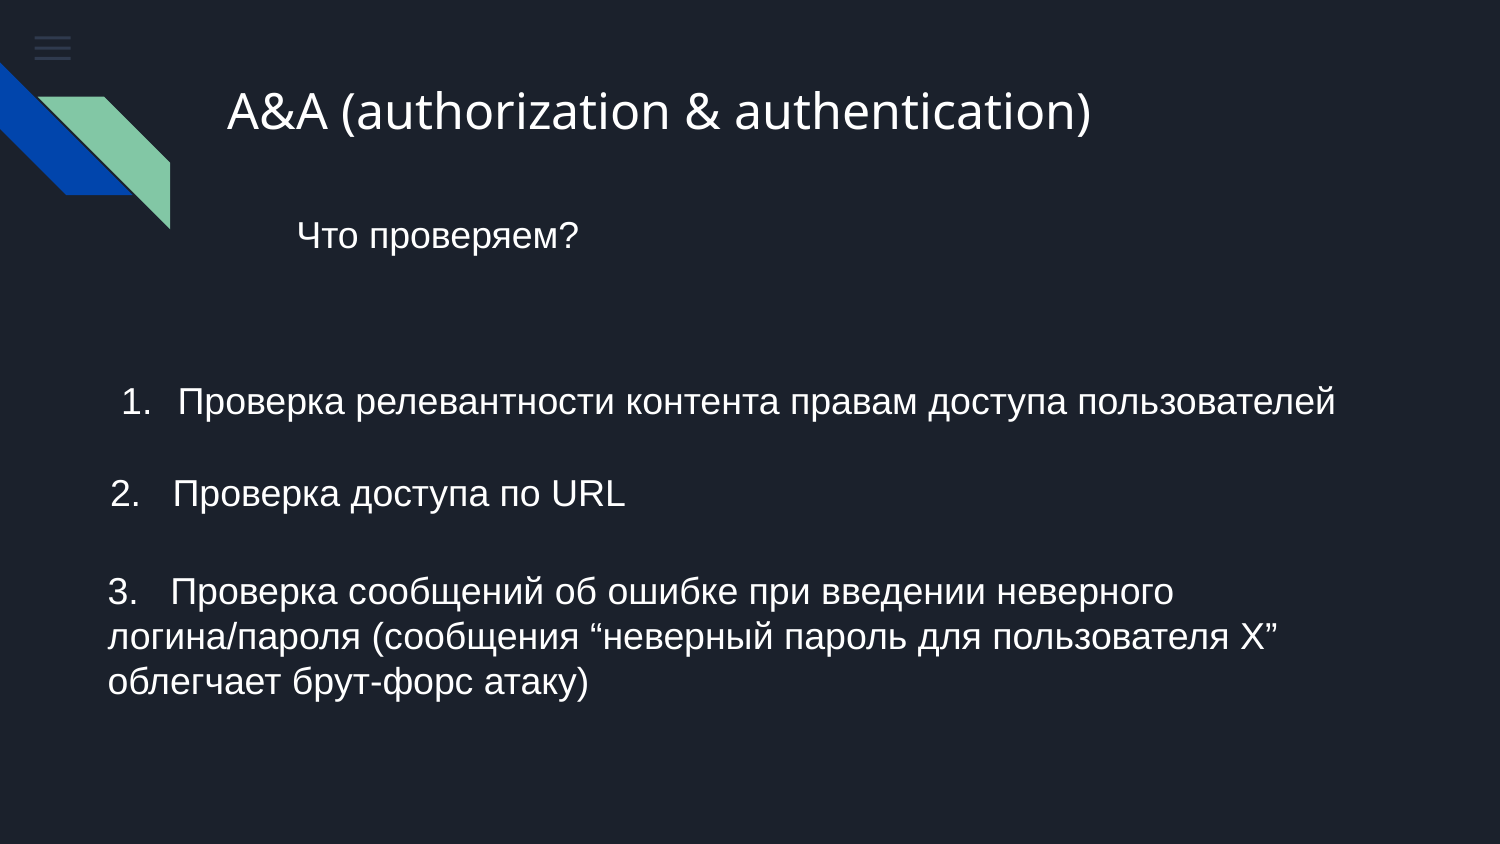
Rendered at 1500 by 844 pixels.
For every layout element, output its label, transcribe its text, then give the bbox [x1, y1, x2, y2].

text_box Что проверяем? [281, 196, 1200, 292]
text_box 2. Проверка доступа по URL [84, 454, 1397, 505]
title A&A (authorization & authentication) [212, 56, 1279, 159]
text_box 3. Проверка сообщений об ошибке при введении неверного логина/пароля (сообщения “неверный пароль для пользователя Х” облегчает брут-форс атаку) [92, 552, 1399, 682]
text_box Проверка релевантности контента правам доступа пользователей [87, 362, 1394, 436]
